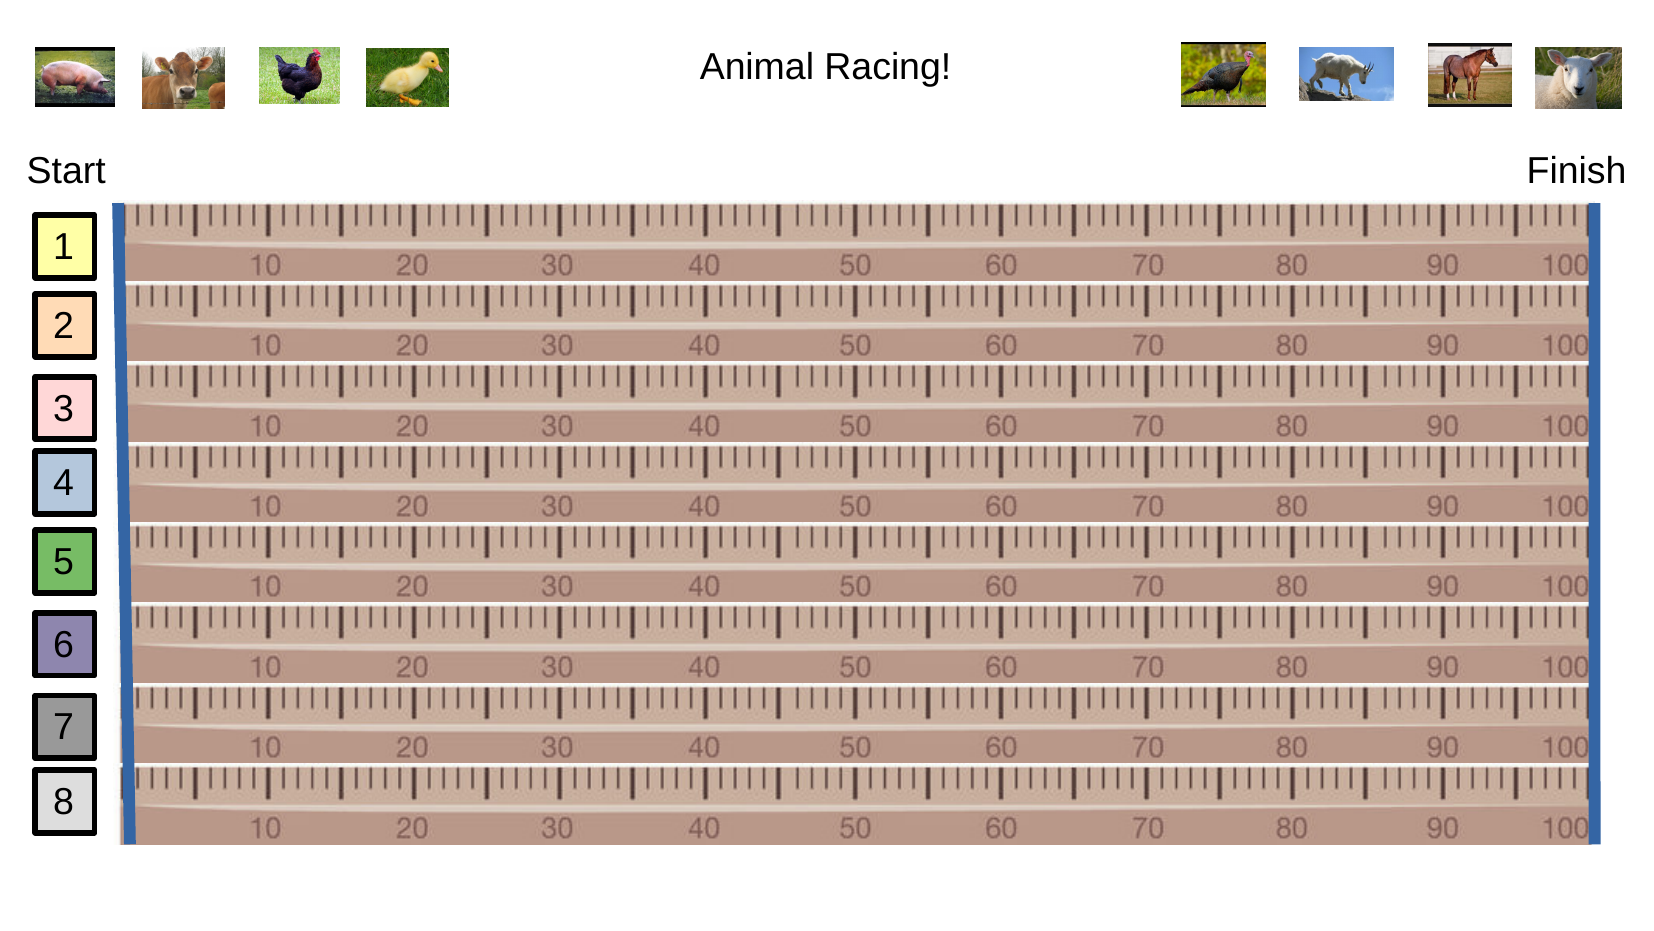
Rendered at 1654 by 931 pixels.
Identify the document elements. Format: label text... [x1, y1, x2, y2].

picture [113, 301, 124, 845]
text_box 4 [35, 451, 95, 514]
picture [1181, 42, 1266, 107]
text_box Start [11, 141, 130, 201]
text_box 2 [35, 293, 95, 357]
picture [1535, 47, 1622, 109]
text_box 1 [35, 214, 95, 278]
text_box 3 [35, 376, 95, 440]
text_box 5 [35, 530, 95, 593]
picture [142, 47, 225, 109]
text_box 7 [35, 695, 95, 759]
picture [35, 47, 115, 107]
picture [1299, 47, 1394, 101]
text_box 6 [35, 612, 95, 676]
text_box Finish [1511, 141, 1654, 201]
picture [366, 48, 449, 107]
text_box 8 [35, 770, 95, 833]
picture [1428, 43, 1512, 107]
text_box Animal Racing! [685, 37, 969, 95]
picture [113, 200, 1595, 845]
picture [259, 47, 340, 104]
